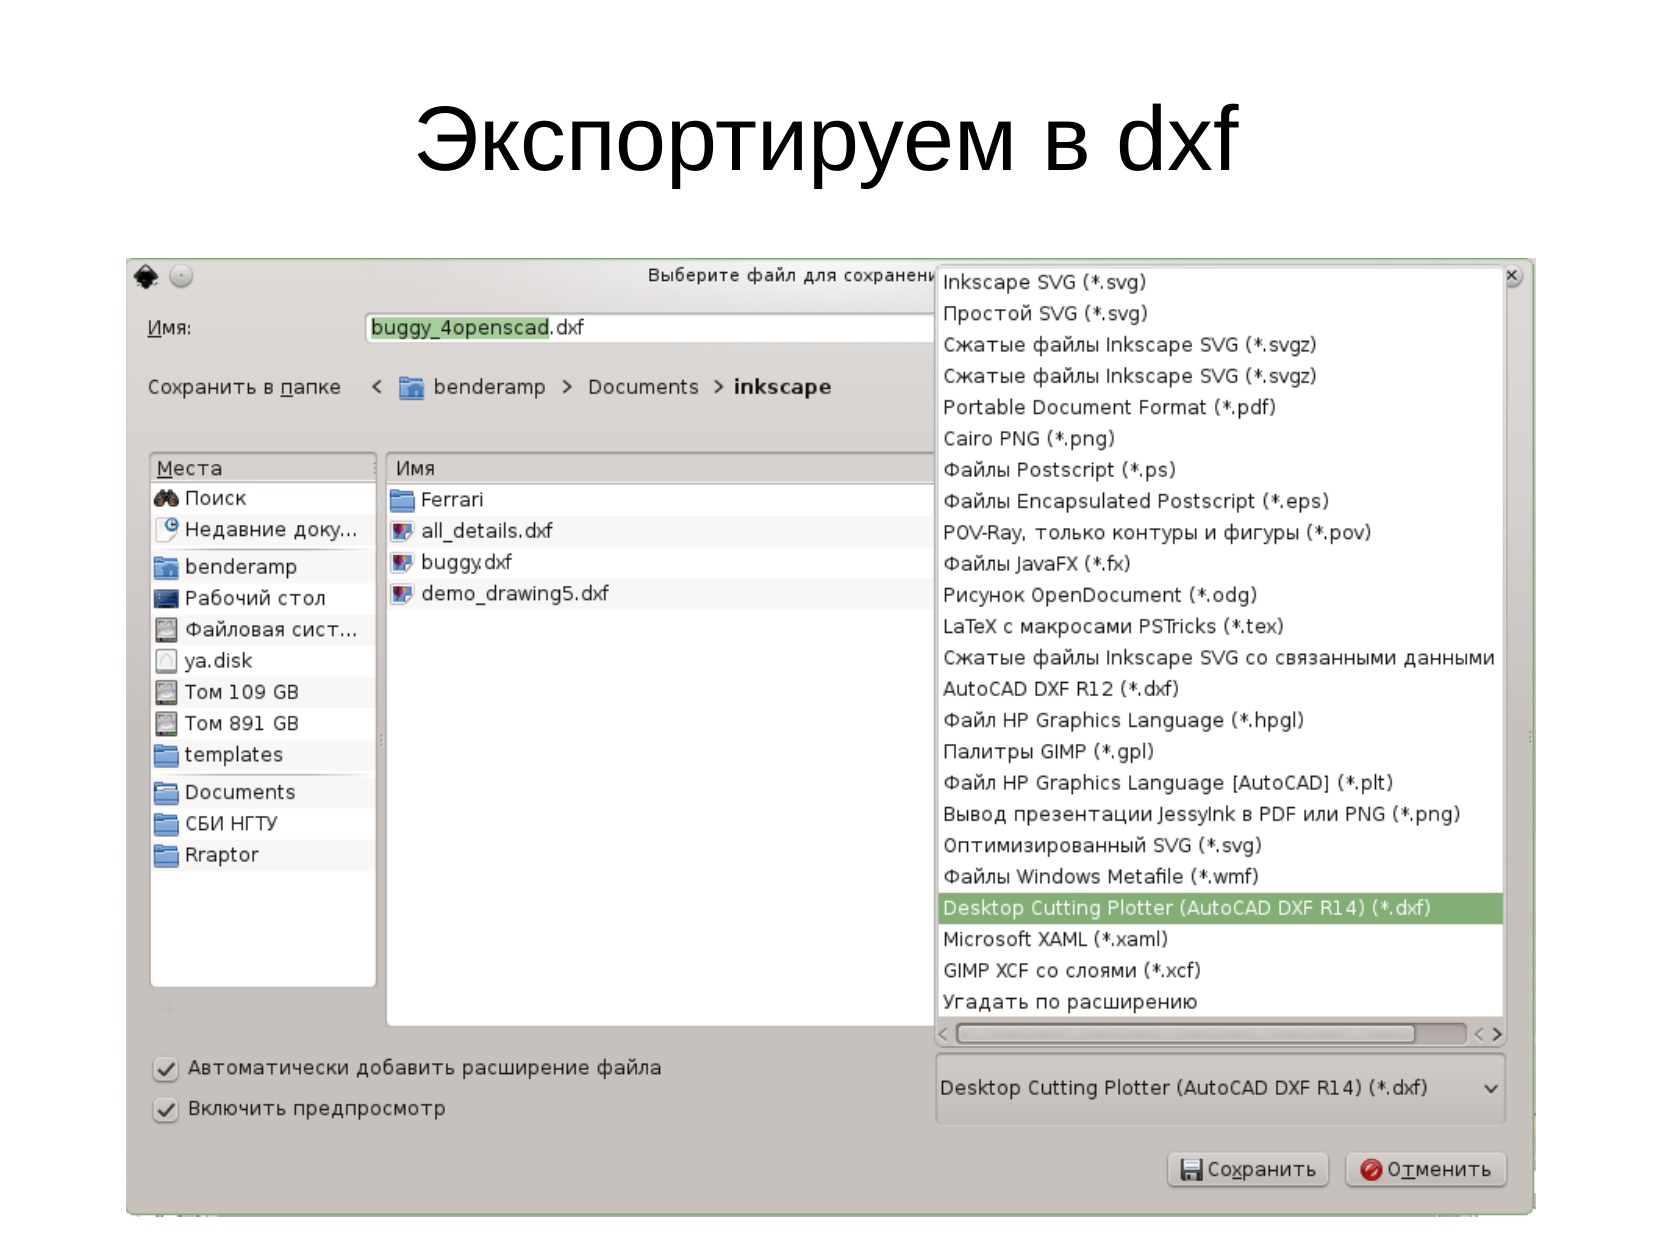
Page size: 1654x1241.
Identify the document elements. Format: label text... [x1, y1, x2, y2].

title Экспортируем в dxf [82, 35, 1571, 243]
picture [126, 258, 1536, 1217]
